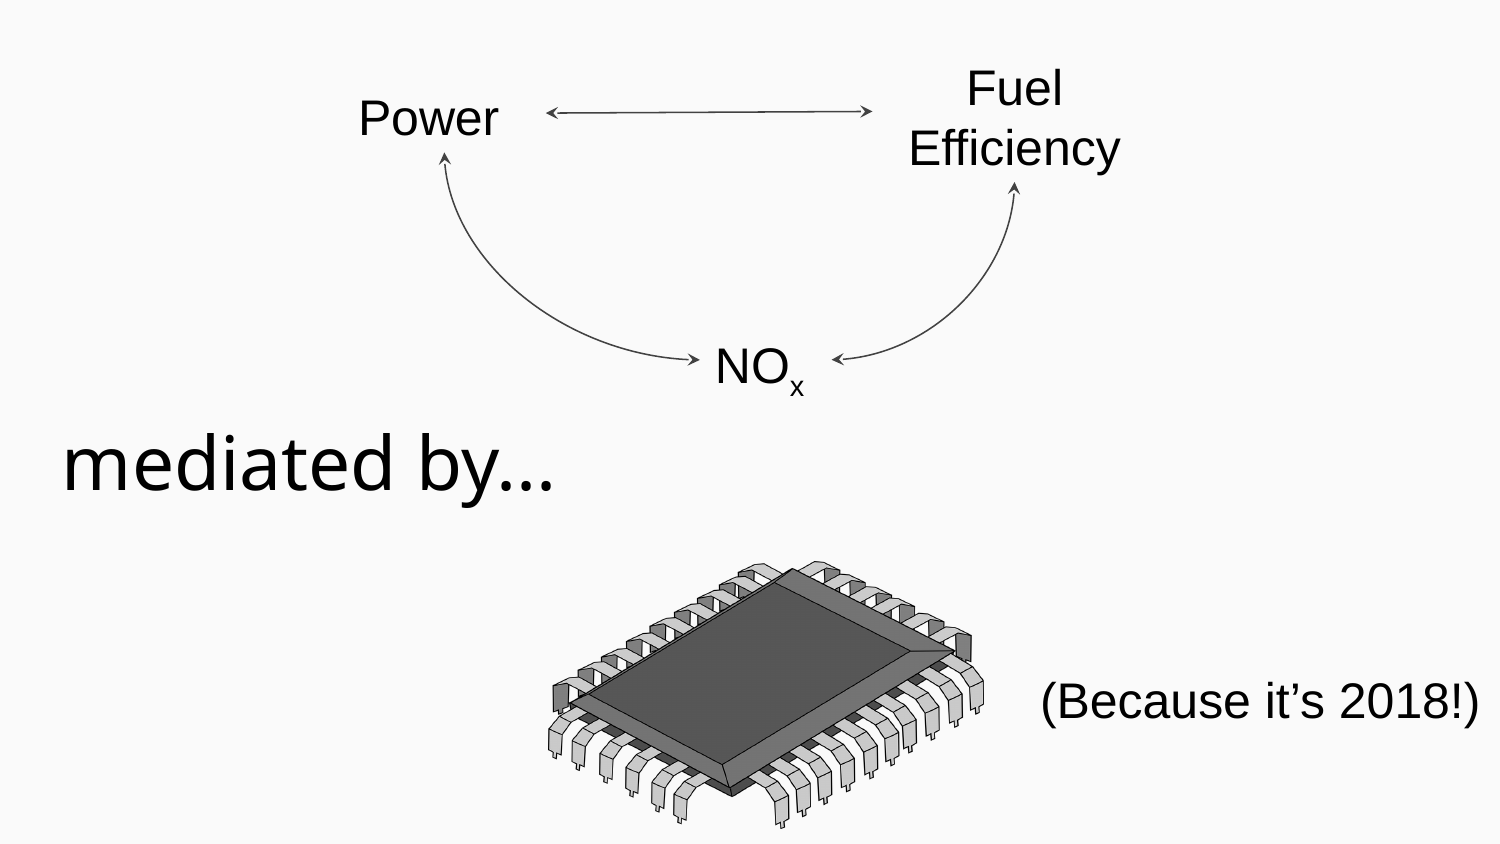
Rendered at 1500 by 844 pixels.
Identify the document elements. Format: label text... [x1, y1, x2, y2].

text_box (Because it’s 2018!) [1025, 653, 1500, 720]
picture [548, 561, 984, 830]
text_box Fuel Efficiency [872, 40, 1157, 182]
text_box NOx [700, 318, 832, 401]
text_box Power [343, 70, 546, 153]
title mediated by... [46, 421, 1495, 521]
